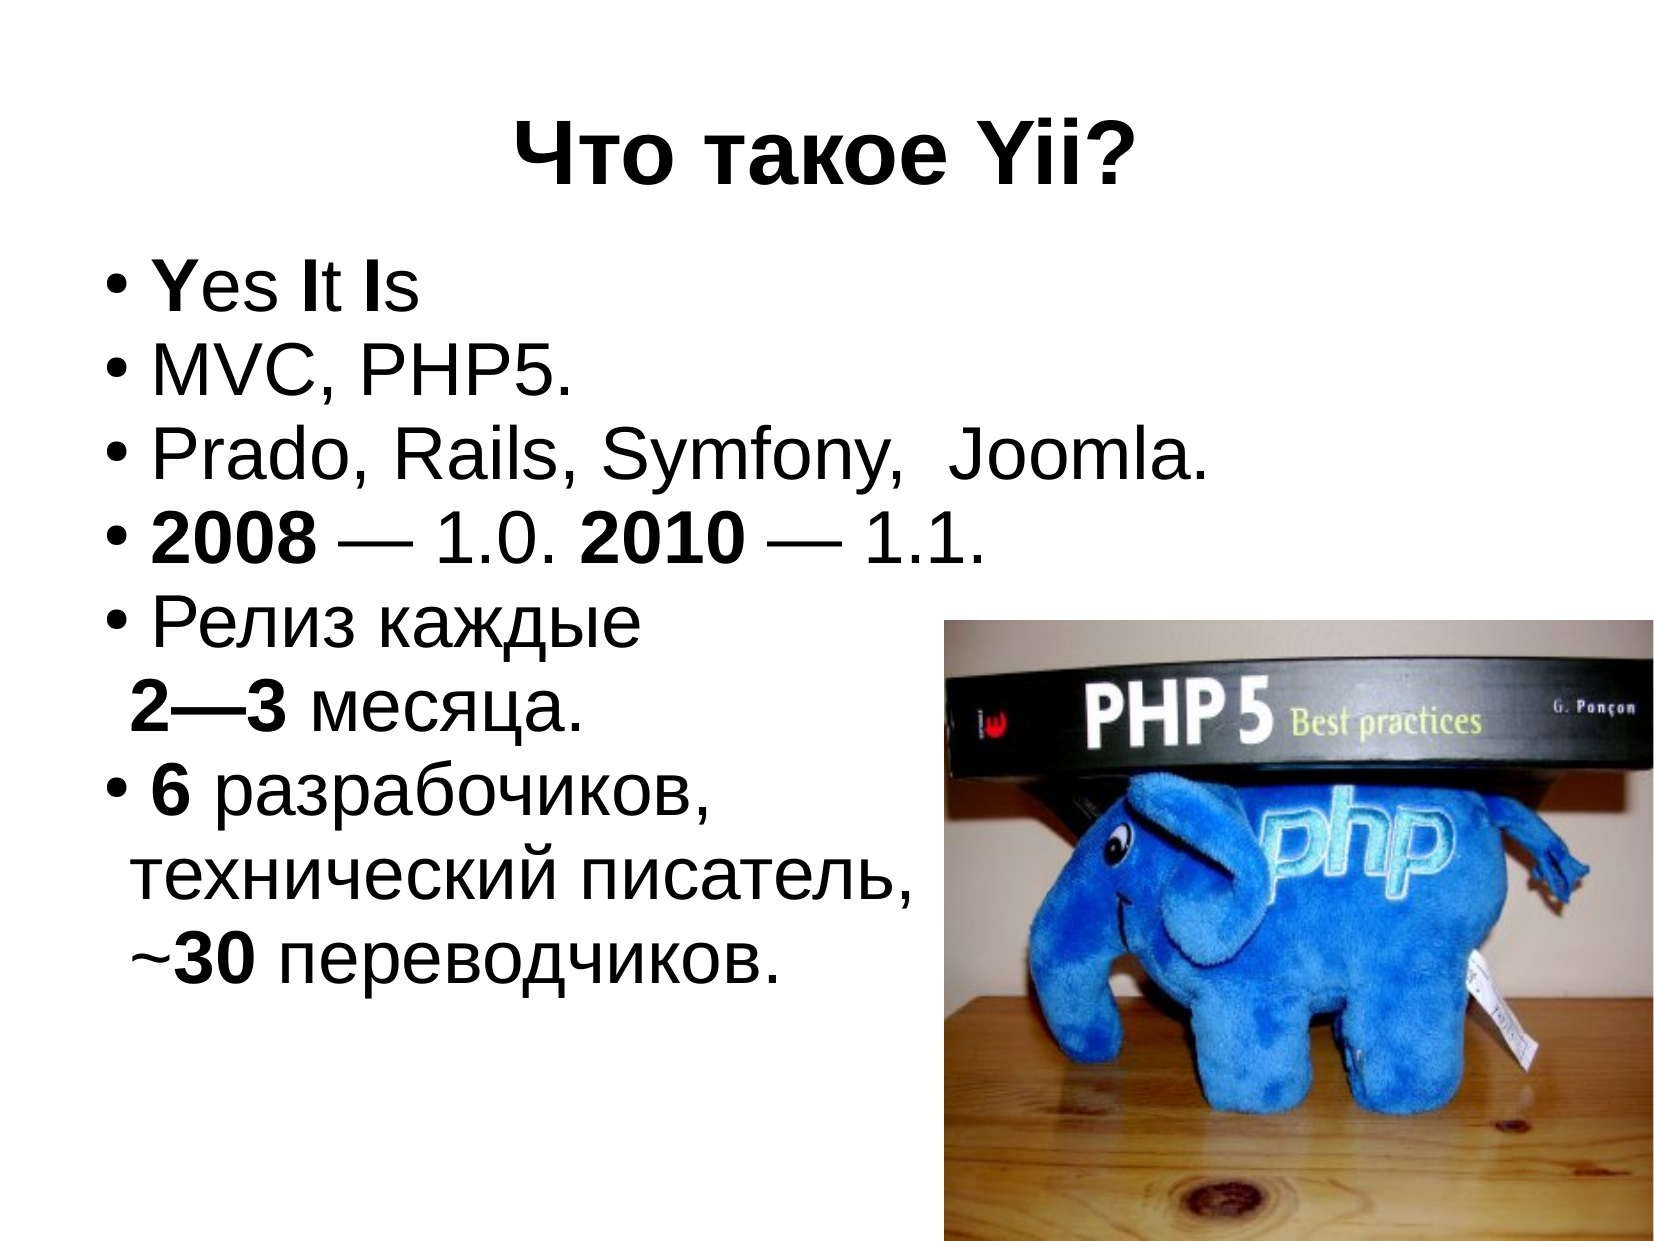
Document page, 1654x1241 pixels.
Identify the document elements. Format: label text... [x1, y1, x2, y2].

text_box Yes It Is MVC, PHP5. Prado, Rails, Symfony, Joomla. 2008 — 1.0. 2010 — 1.1. Релиз каждые 2—3 месяца. 6 разрабочиков, технический писатель, ~30 переводчиков. [88, 236, 1270, 1007]
title Что такое Yii? [82, 56, 1571, 250]
picture [944, 620, 1654, 1241]
